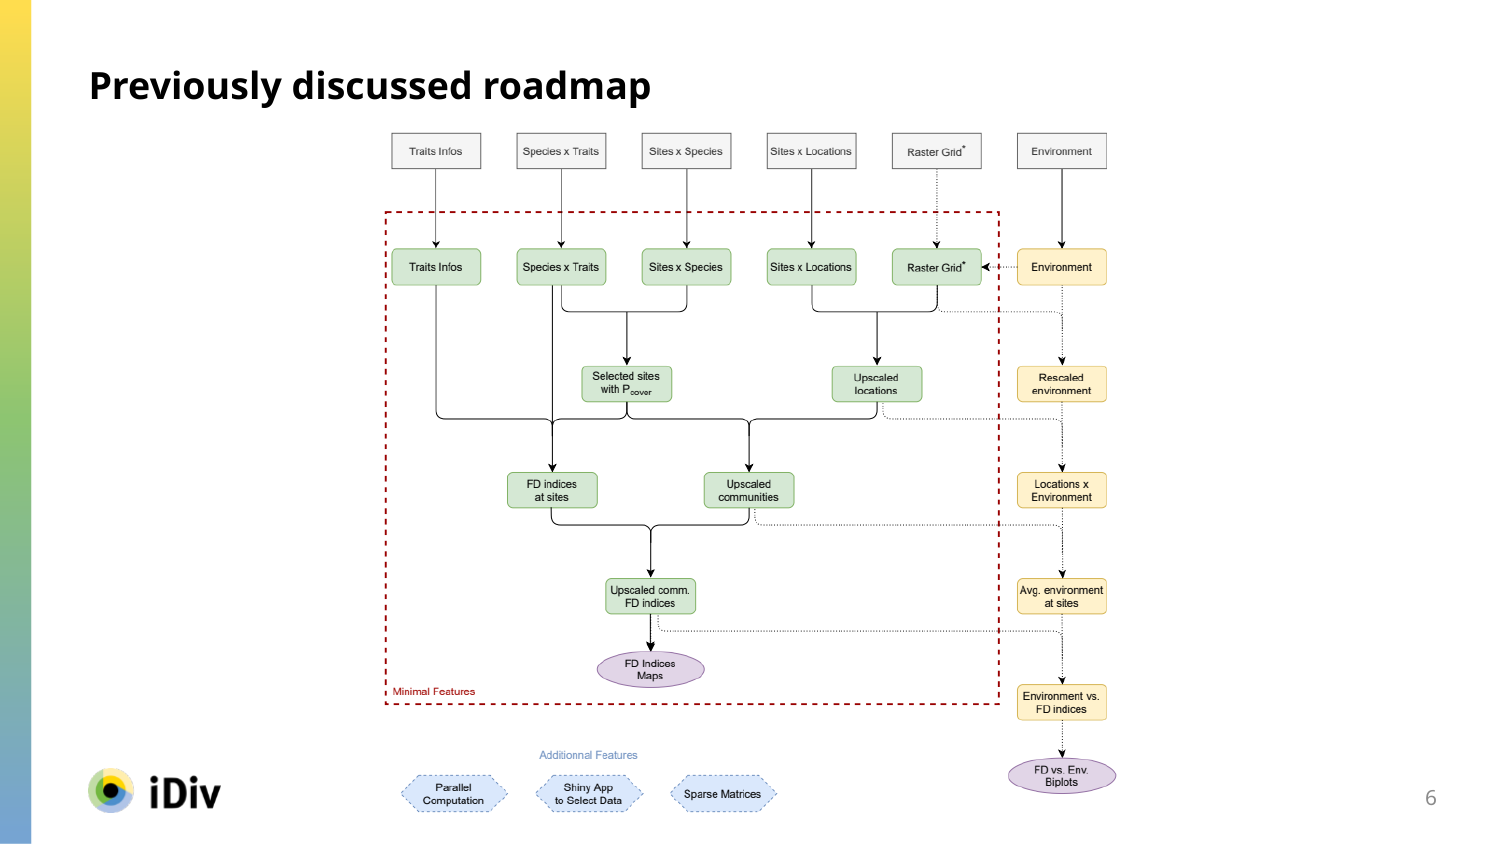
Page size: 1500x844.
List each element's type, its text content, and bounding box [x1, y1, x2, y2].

slide_number 7 [1240, 767, 1437, 813]
list Previously discussed roadmap [88, 61, 1437, 157]
picture [0, 0, 1500, 844]
